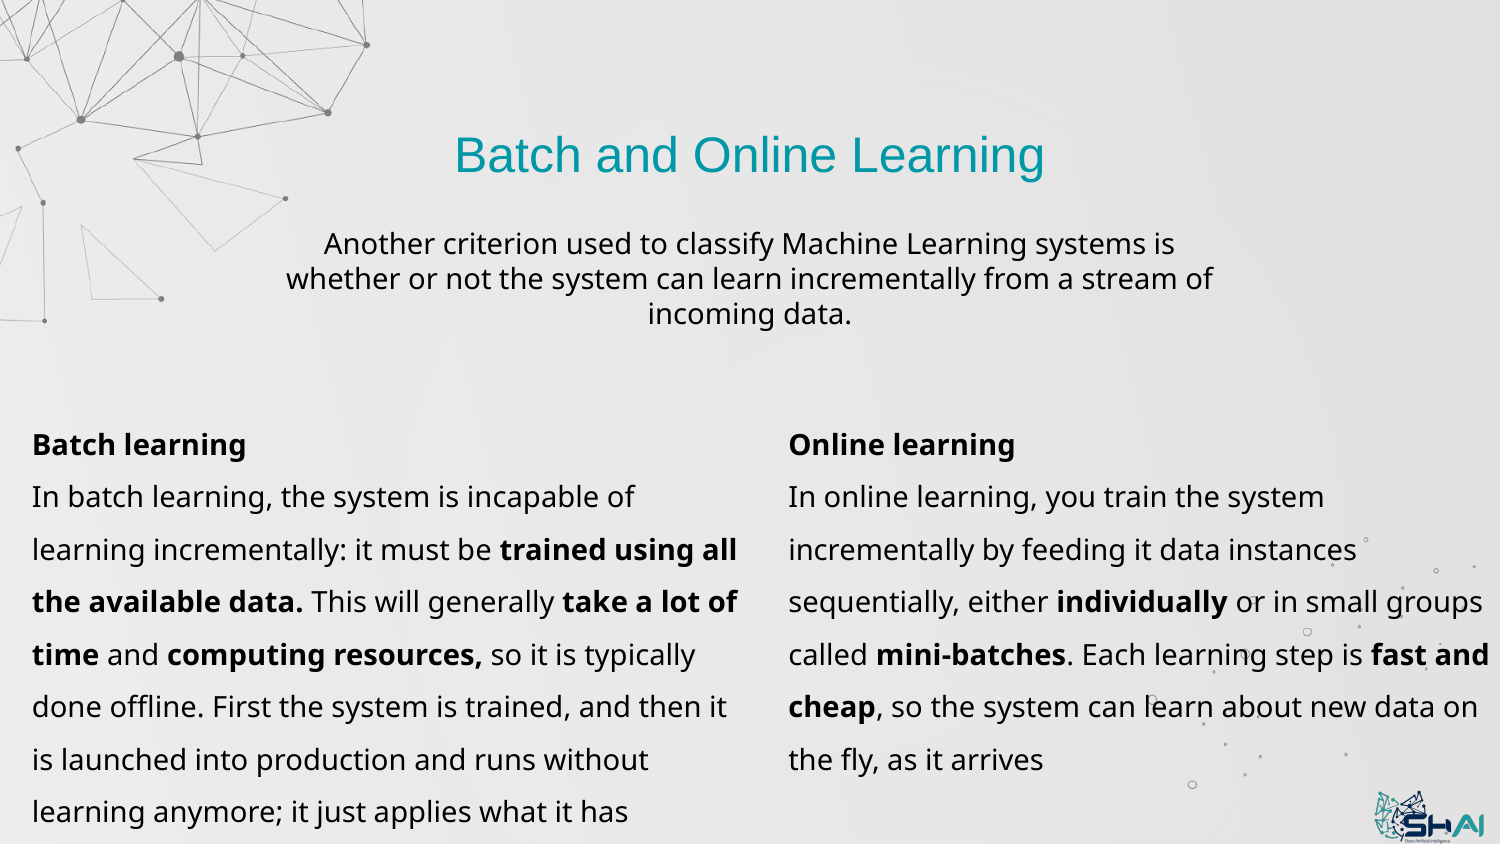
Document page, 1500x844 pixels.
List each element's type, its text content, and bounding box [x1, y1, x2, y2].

text_box Batch learning In batch learning, the system is incapable of learning incrementally: it must be trained using all the available data. This will generally take a lot of time and computing resources, so it is typically done offline. First the system is trained, and then it is launched into production and runs without learning anymore; it just applies what it has learned. This is called offline learning. [16, 376, 754, 844]
picture [0, 0, 1500, 844]
title Batch and Online Learning [322, 107, 1178, 197]
text_box Another criterion used to classify Machine Learning systems is whether or not the system can learn incrementally from a stream of incoming data. [248, 210, 1252, 346]
text_box Online learning In online learning, you train the system incrementally by feeding it data instances sequentially, either individually or in small groups called mini-batches. Each learning step is fast and cheap, so the system can learn about new data on the fly, as it arrives [773, 376, 1500, 791]
